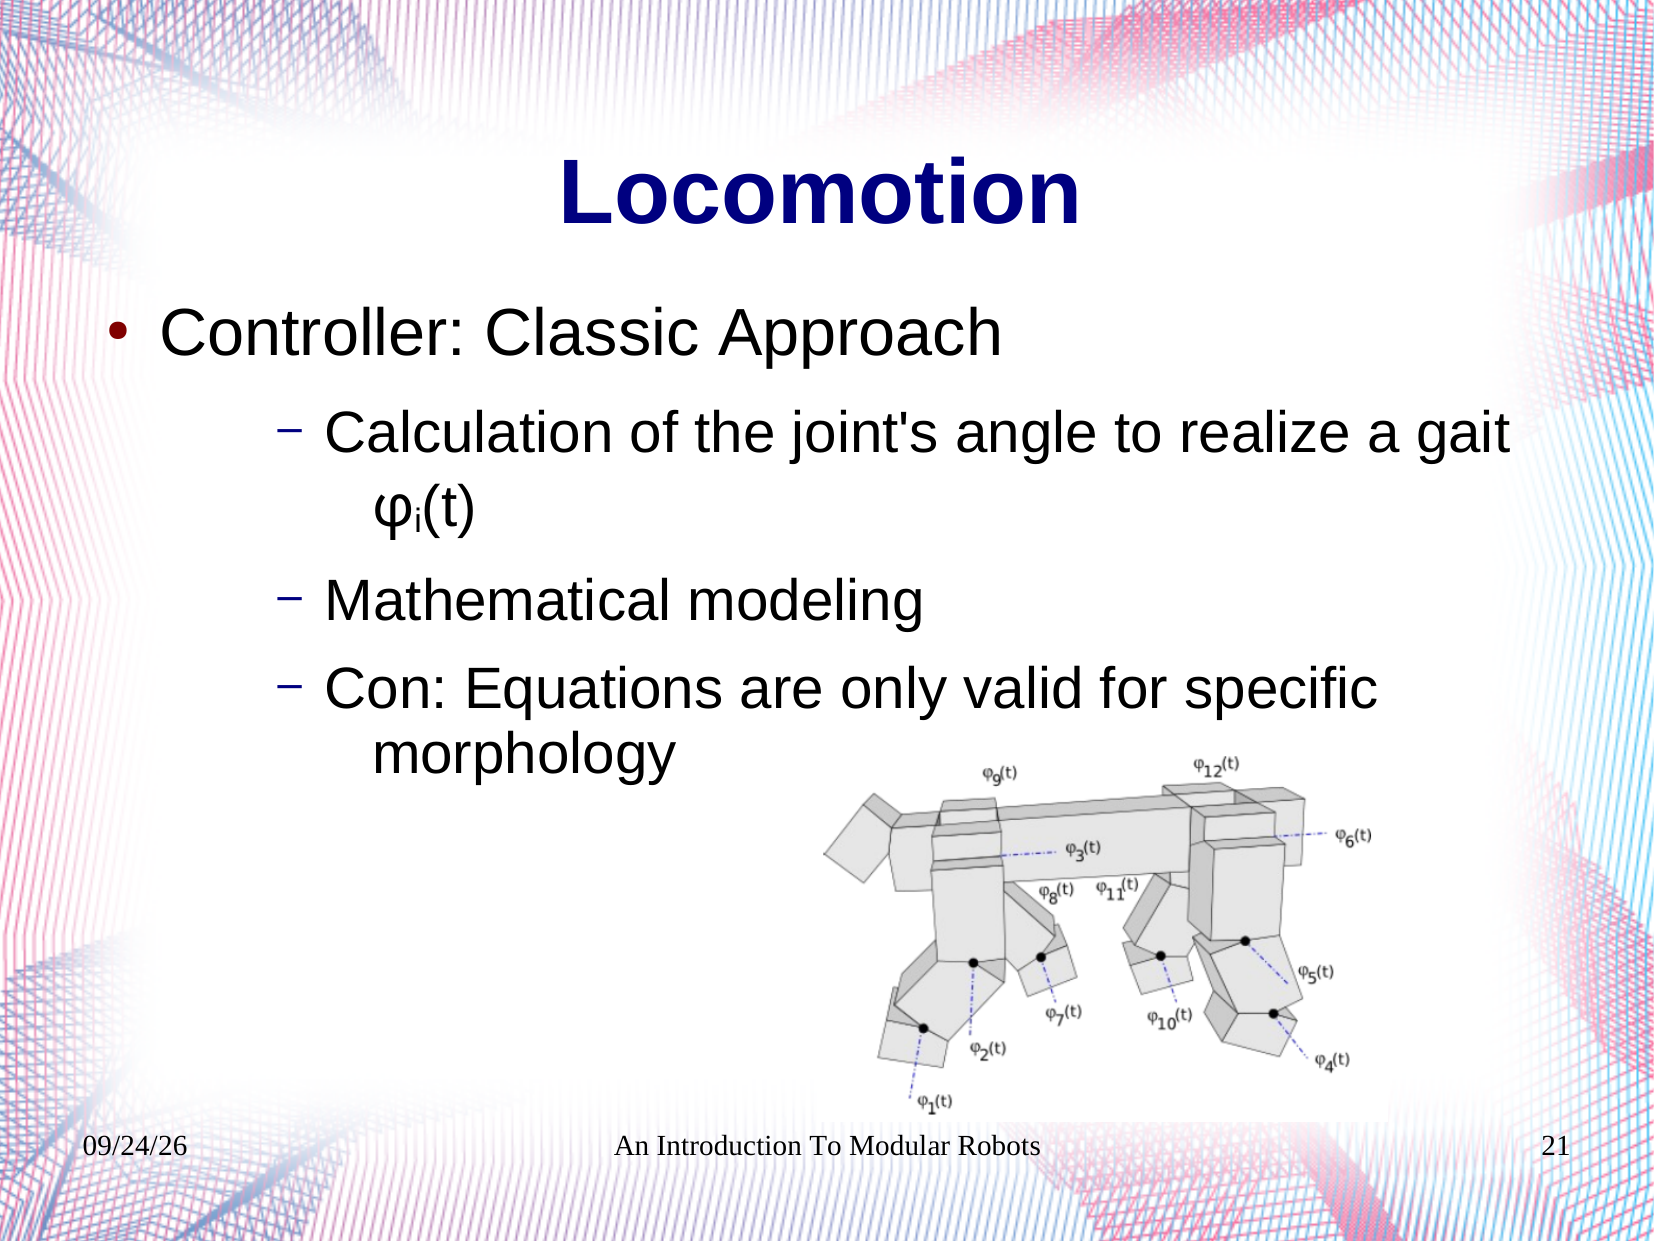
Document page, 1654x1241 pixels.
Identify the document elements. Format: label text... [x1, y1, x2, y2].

picture [0, 0, 1654, 1241]
list Controller: Classic Approach Calculation of the joint's angle to realize a gait φi(t) Mathematical modeling Con: Equations are only valid for specific morphology [88, 295, 1577, 1114]
title Locomotion [76, 88, 1565, 296]
